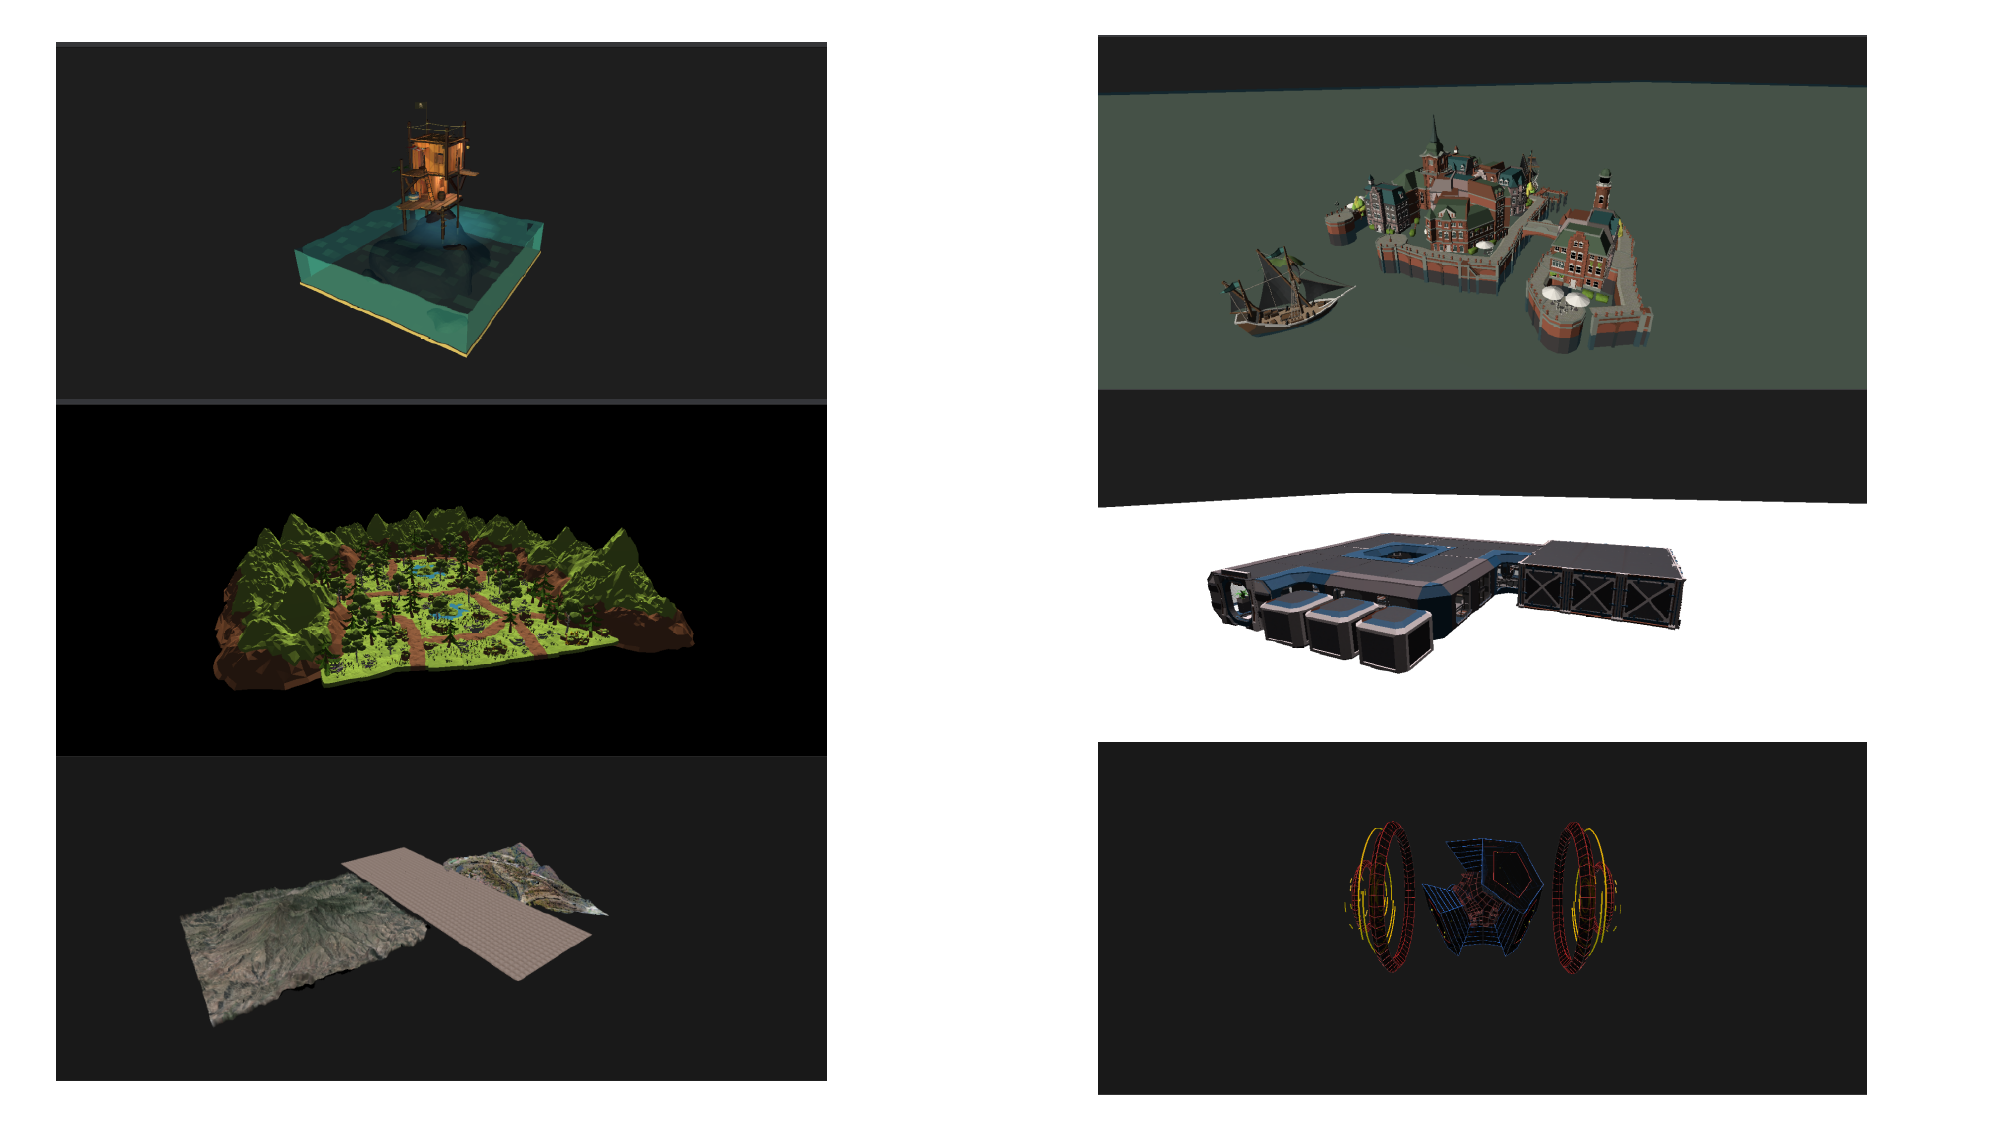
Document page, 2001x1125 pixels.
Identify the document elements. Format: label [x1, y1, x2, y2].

picture [56, 42, 827, 1081]
picture [1098, 35, 1867, 1095]
